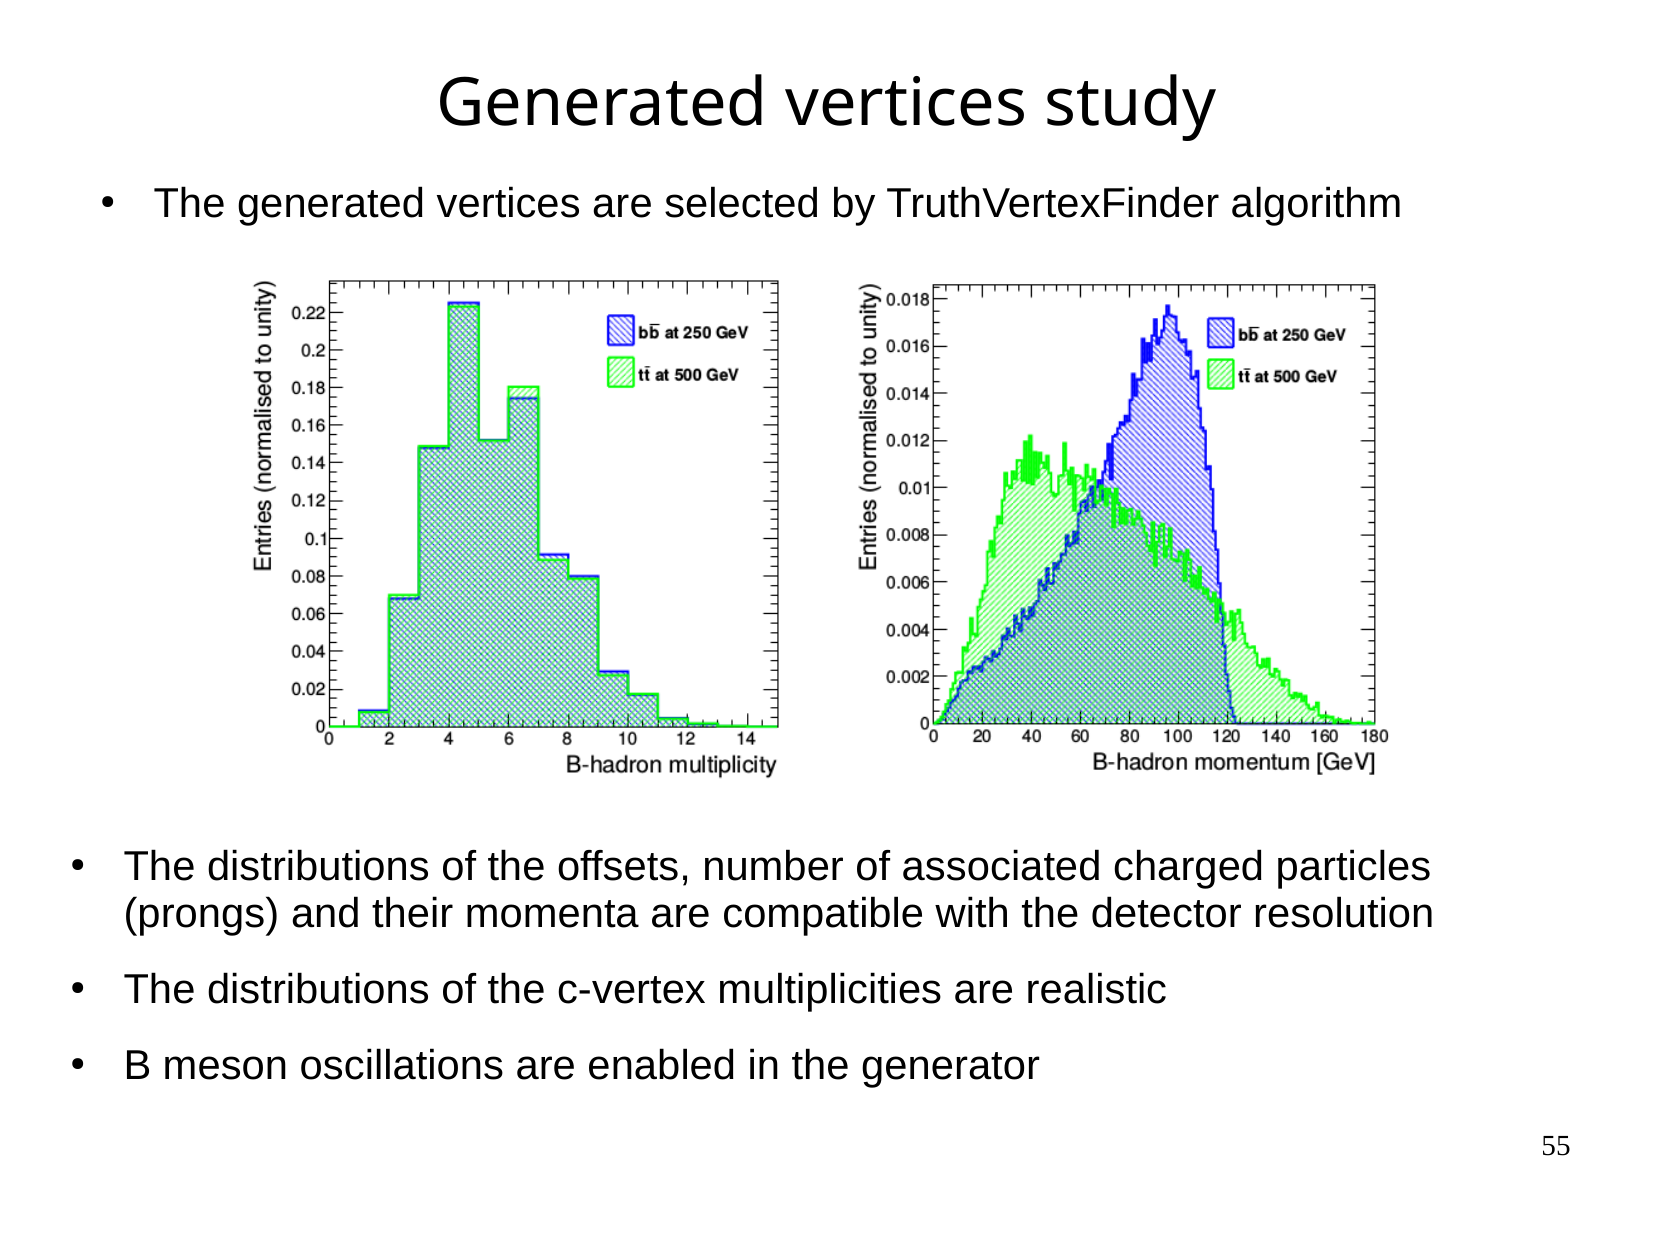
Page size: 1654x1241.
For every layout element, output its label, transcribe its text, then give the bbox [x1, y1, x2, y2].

list The generated vertices are selected by TruthVertexFinder algorithm [82, 180, 1504, 259]
picture [228, 253, 784, 779]
title Generated vertices study [82, 49, 1571, 151]
list The distributions of the offsets, number of associated charged particles (prongs) and their momenta are compatible with the detector resolution The distributions of the c-vertex multiplicities are realistic B meson oscillations are enabled in the generator [52, 843, 1474, 1189]
picture [843, 268, 1390, 784]
